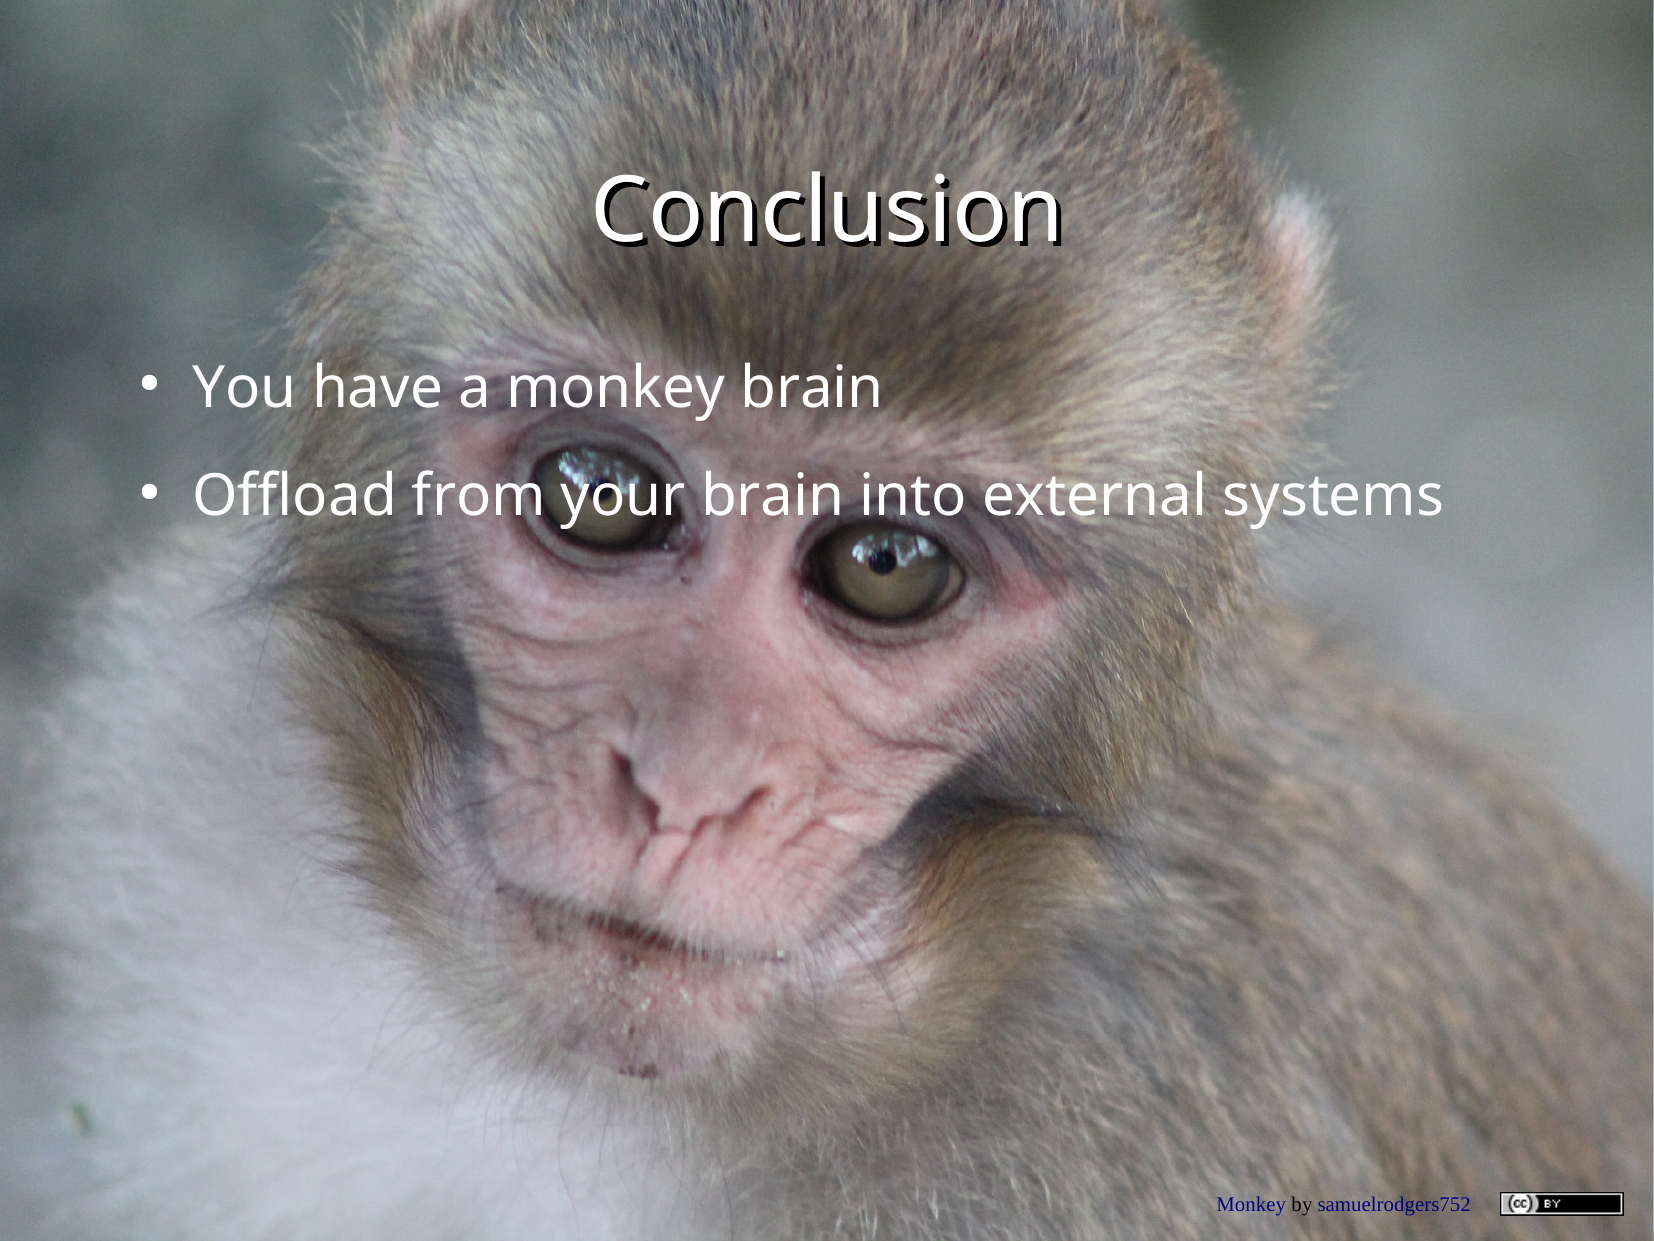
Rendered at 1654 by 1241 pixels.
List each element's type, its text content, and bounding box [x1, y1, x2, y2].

list You have a monkey brain Offload from your brain into external systems [121, 344, 1534, 1127]
picture [0, 0, 1654, 1241]
title Conclusion [121, 102, 1534, 310]
text_box Monkey by samuelrodgers752 [1216, 1192, 1489, 1217]
